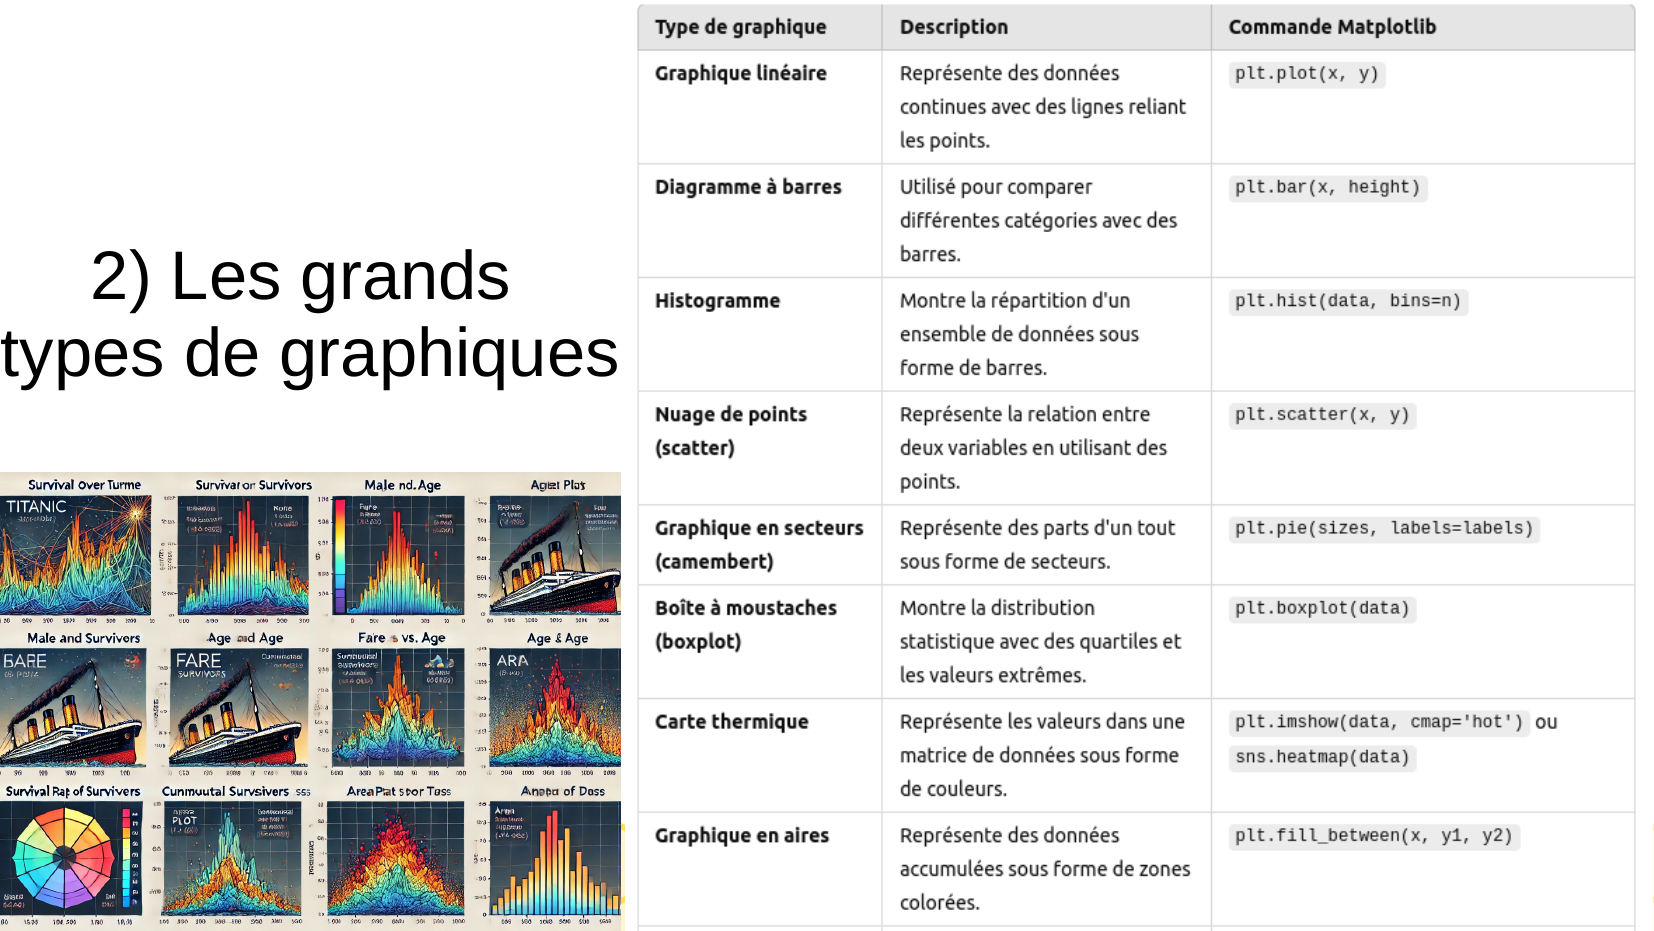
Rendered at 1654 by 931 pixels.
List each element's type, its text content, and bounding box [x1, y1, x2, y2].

title 2) Les grands types de graphiques [0, 236, 625, 392]
picture [0, 472, 621, 931]
picture [625, 0, 1654, 931]
